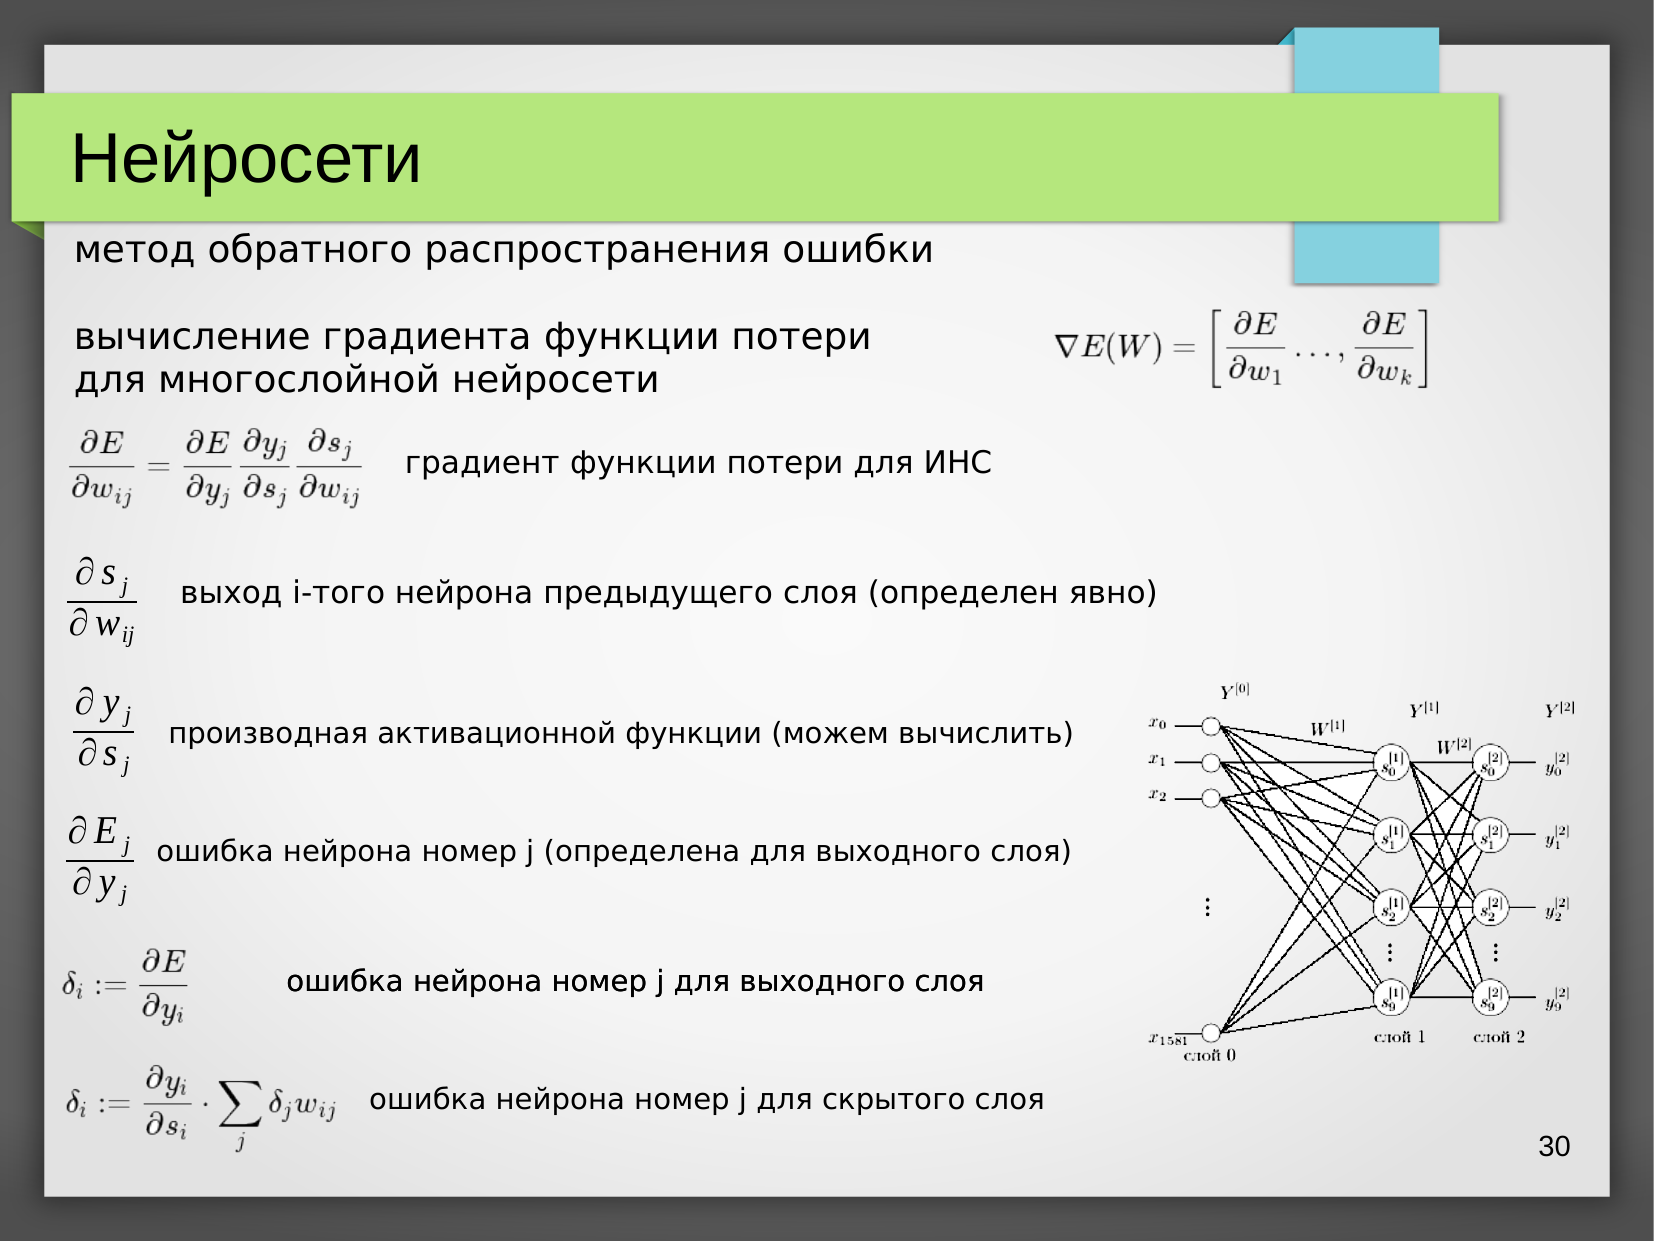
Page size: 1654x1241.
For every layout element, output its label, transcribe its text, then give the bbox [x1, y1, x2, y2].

text_box производная активационной функции (можем вычислить) [153, 708, 1123, 758]
text_box градиент функции потери для ИНС [390, 437, 1040, 496]
picture [0, 0, 1654, 1241]
text_box метод обратного распространения ошибки вычисление градиента функции потери для многослойной нейросети [59, 220, 1052, 410]
chart [65, 685, 142, 781]
text_box ошибка нейрона номер j (определена для выходного слоя) [141, 826, 1134, 876]
chart [58, 814, 142, 910]
text_box ошибка нейрона номер j для выходного слоя [271, 956, 1016, 1006]
text_box ошибка нейрона номер j для скрытого слоя [354, 1074, 1099, 1124]
chart [59, 555, 145, 651]
title Нейросети [70, 118, 1205, 199]
text_box выход i-того нейрона предыдущего слоя (определен явно) [165, 567, 1536, 626]
